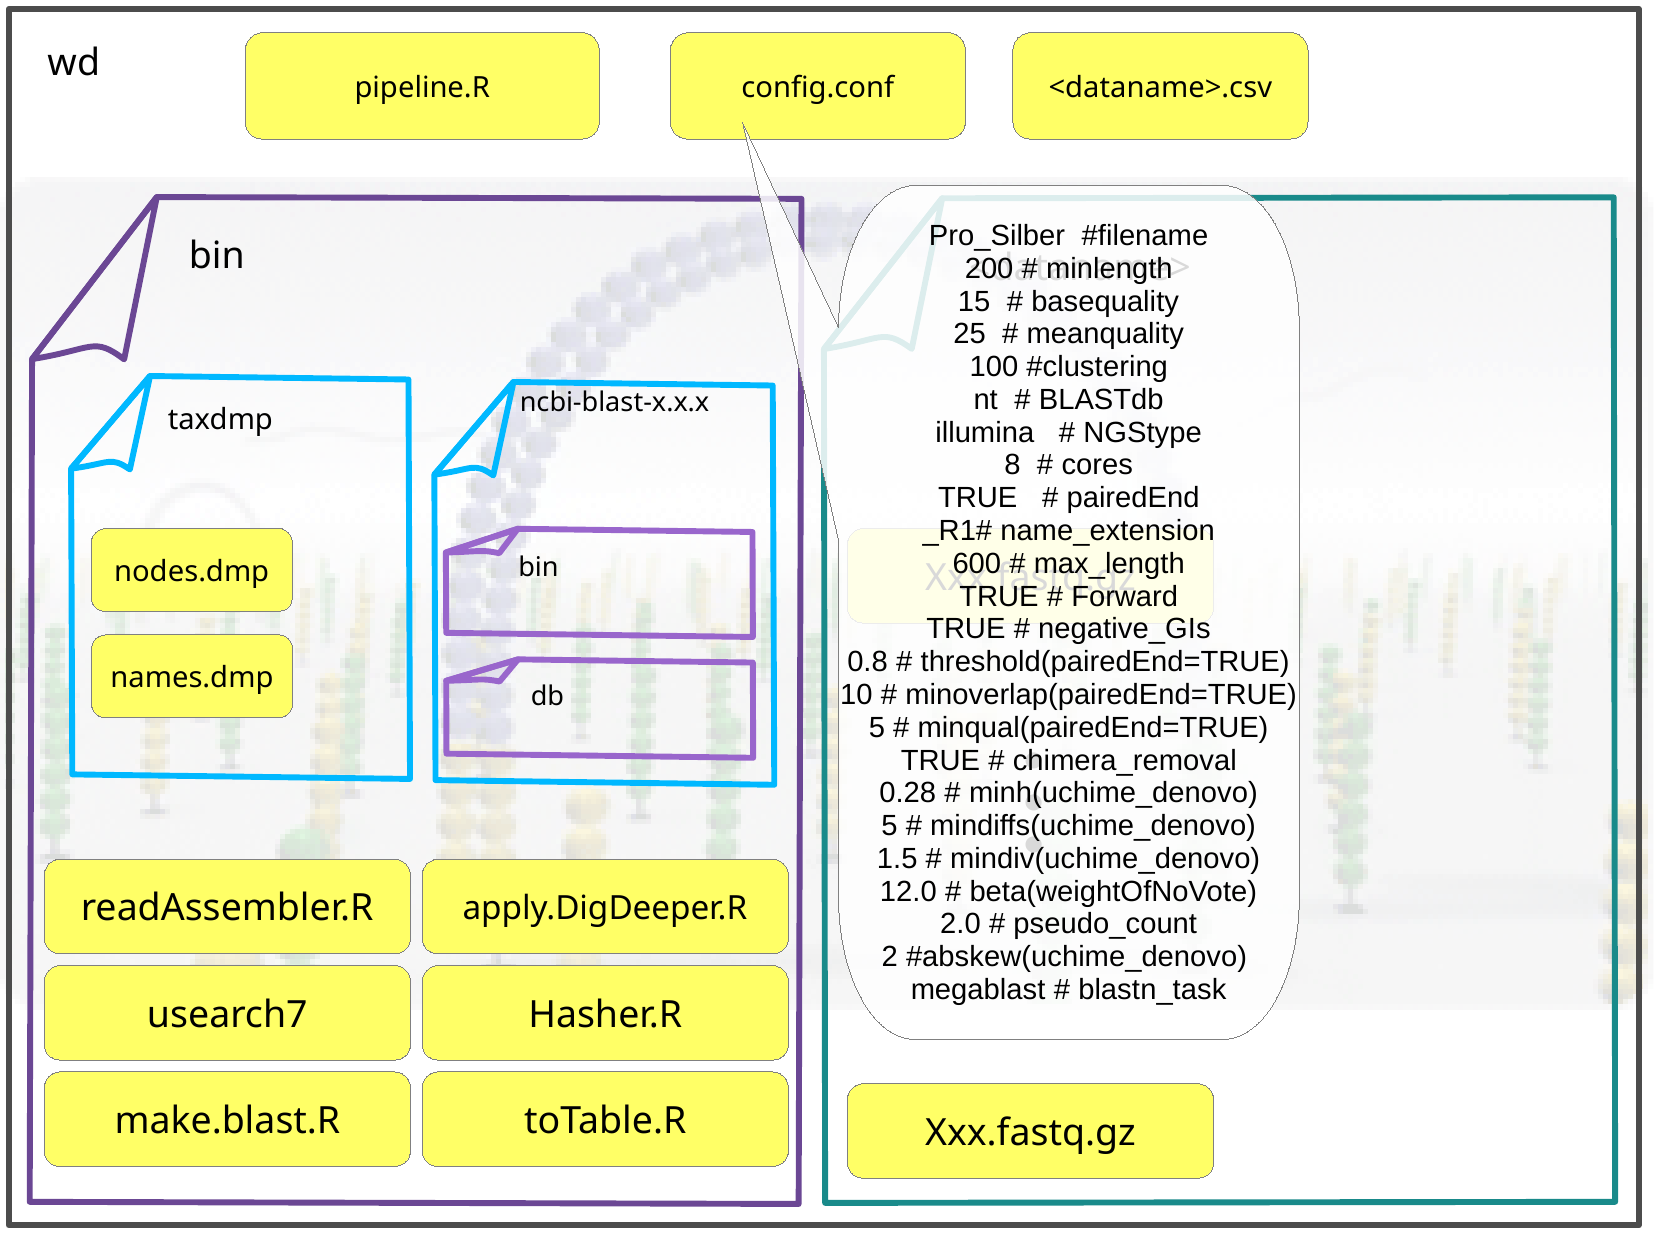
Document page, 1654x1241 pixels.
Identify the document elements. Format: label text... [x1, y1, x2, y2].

text_box bin [174, 221, 263, 297]
text_box <dataname>.csv [1012, 32, 1309, 140]
text_box usearch7 [44, 965, 411, 1061]
text_box Xxx.fastq.gz [847, 1083, 1214, 1179]
text_box readAssembler.R [44, 859, 411, 954]
text_box names.dmp [91, 634, 293, 718]
text_box pipeline.R [245, 32, 600, 140]
text_box toTable.R [422, 1071, 789, 1167]
text_box [0, 0, 1654, 1241]
text_box taxdmp [153, 391, 297, 454]
text_box wd [32, 28, 116, 104]
text_box bin [503, 540, 576, 670]
text_box Pro_Silber #filename 200 # minlength 15 # basequality 25 # meanquality 100 #clustering nt # BLASTdb illumina # NGStype 8 # cores TRUE # pairedEnd _R1# name_extension 600 # max_length TRUE # Forward TRUE # negative_GIs 0.8 # threshold(pairedEnd=TRUE) 10 # minoverlap(pairedEnd=TRUE) 5 # minqual(pairedEnd=TRUE) TRUE # chimera_removal 0.28 # minh(uchime_denovo) 5 # mindiffs(uchime_denovo) 1.5 # mindiv(uchime_denovo) 12.0 # beta(weightOfNoVote) 2.0 # pseudo_count 2 #abskew(uchime_denovo) megablast # blastn_task [742, 122, 1300, 1040]
text_box nodes.dmp [91, 528, 293, 612]
text_box Hasher.R [422, 965, 789, 1061]
text_box config.conf [670, 32, 966, 140]
text_box ncbi-blast-x.x.x [505, 375, 788, 434]
text_box db [516, 669, 583, 728]
text_box apply.DigDeeper.R [422, 859, 789, 954]
text_box make.blast.R [44, 1071, 411, 1167]
